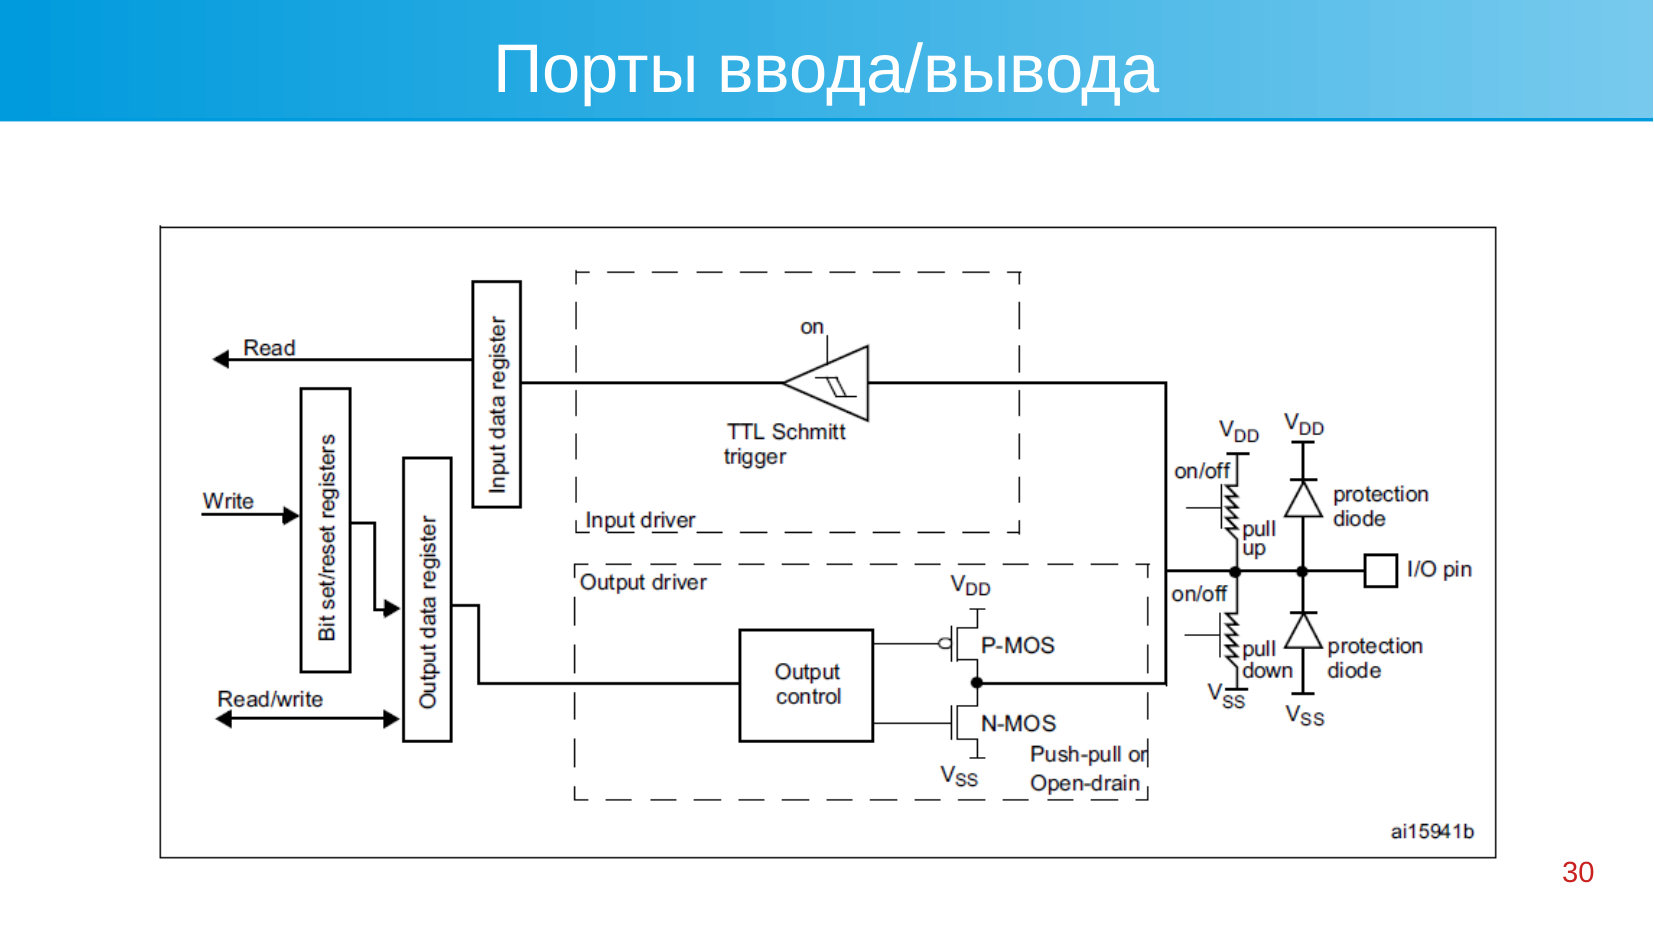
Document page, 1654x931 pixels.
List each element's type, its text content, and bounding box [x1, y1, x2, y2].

title Порты ввода/вывода [59, 29, 1595, 108]
picture [154, 224, 1501, 863]
